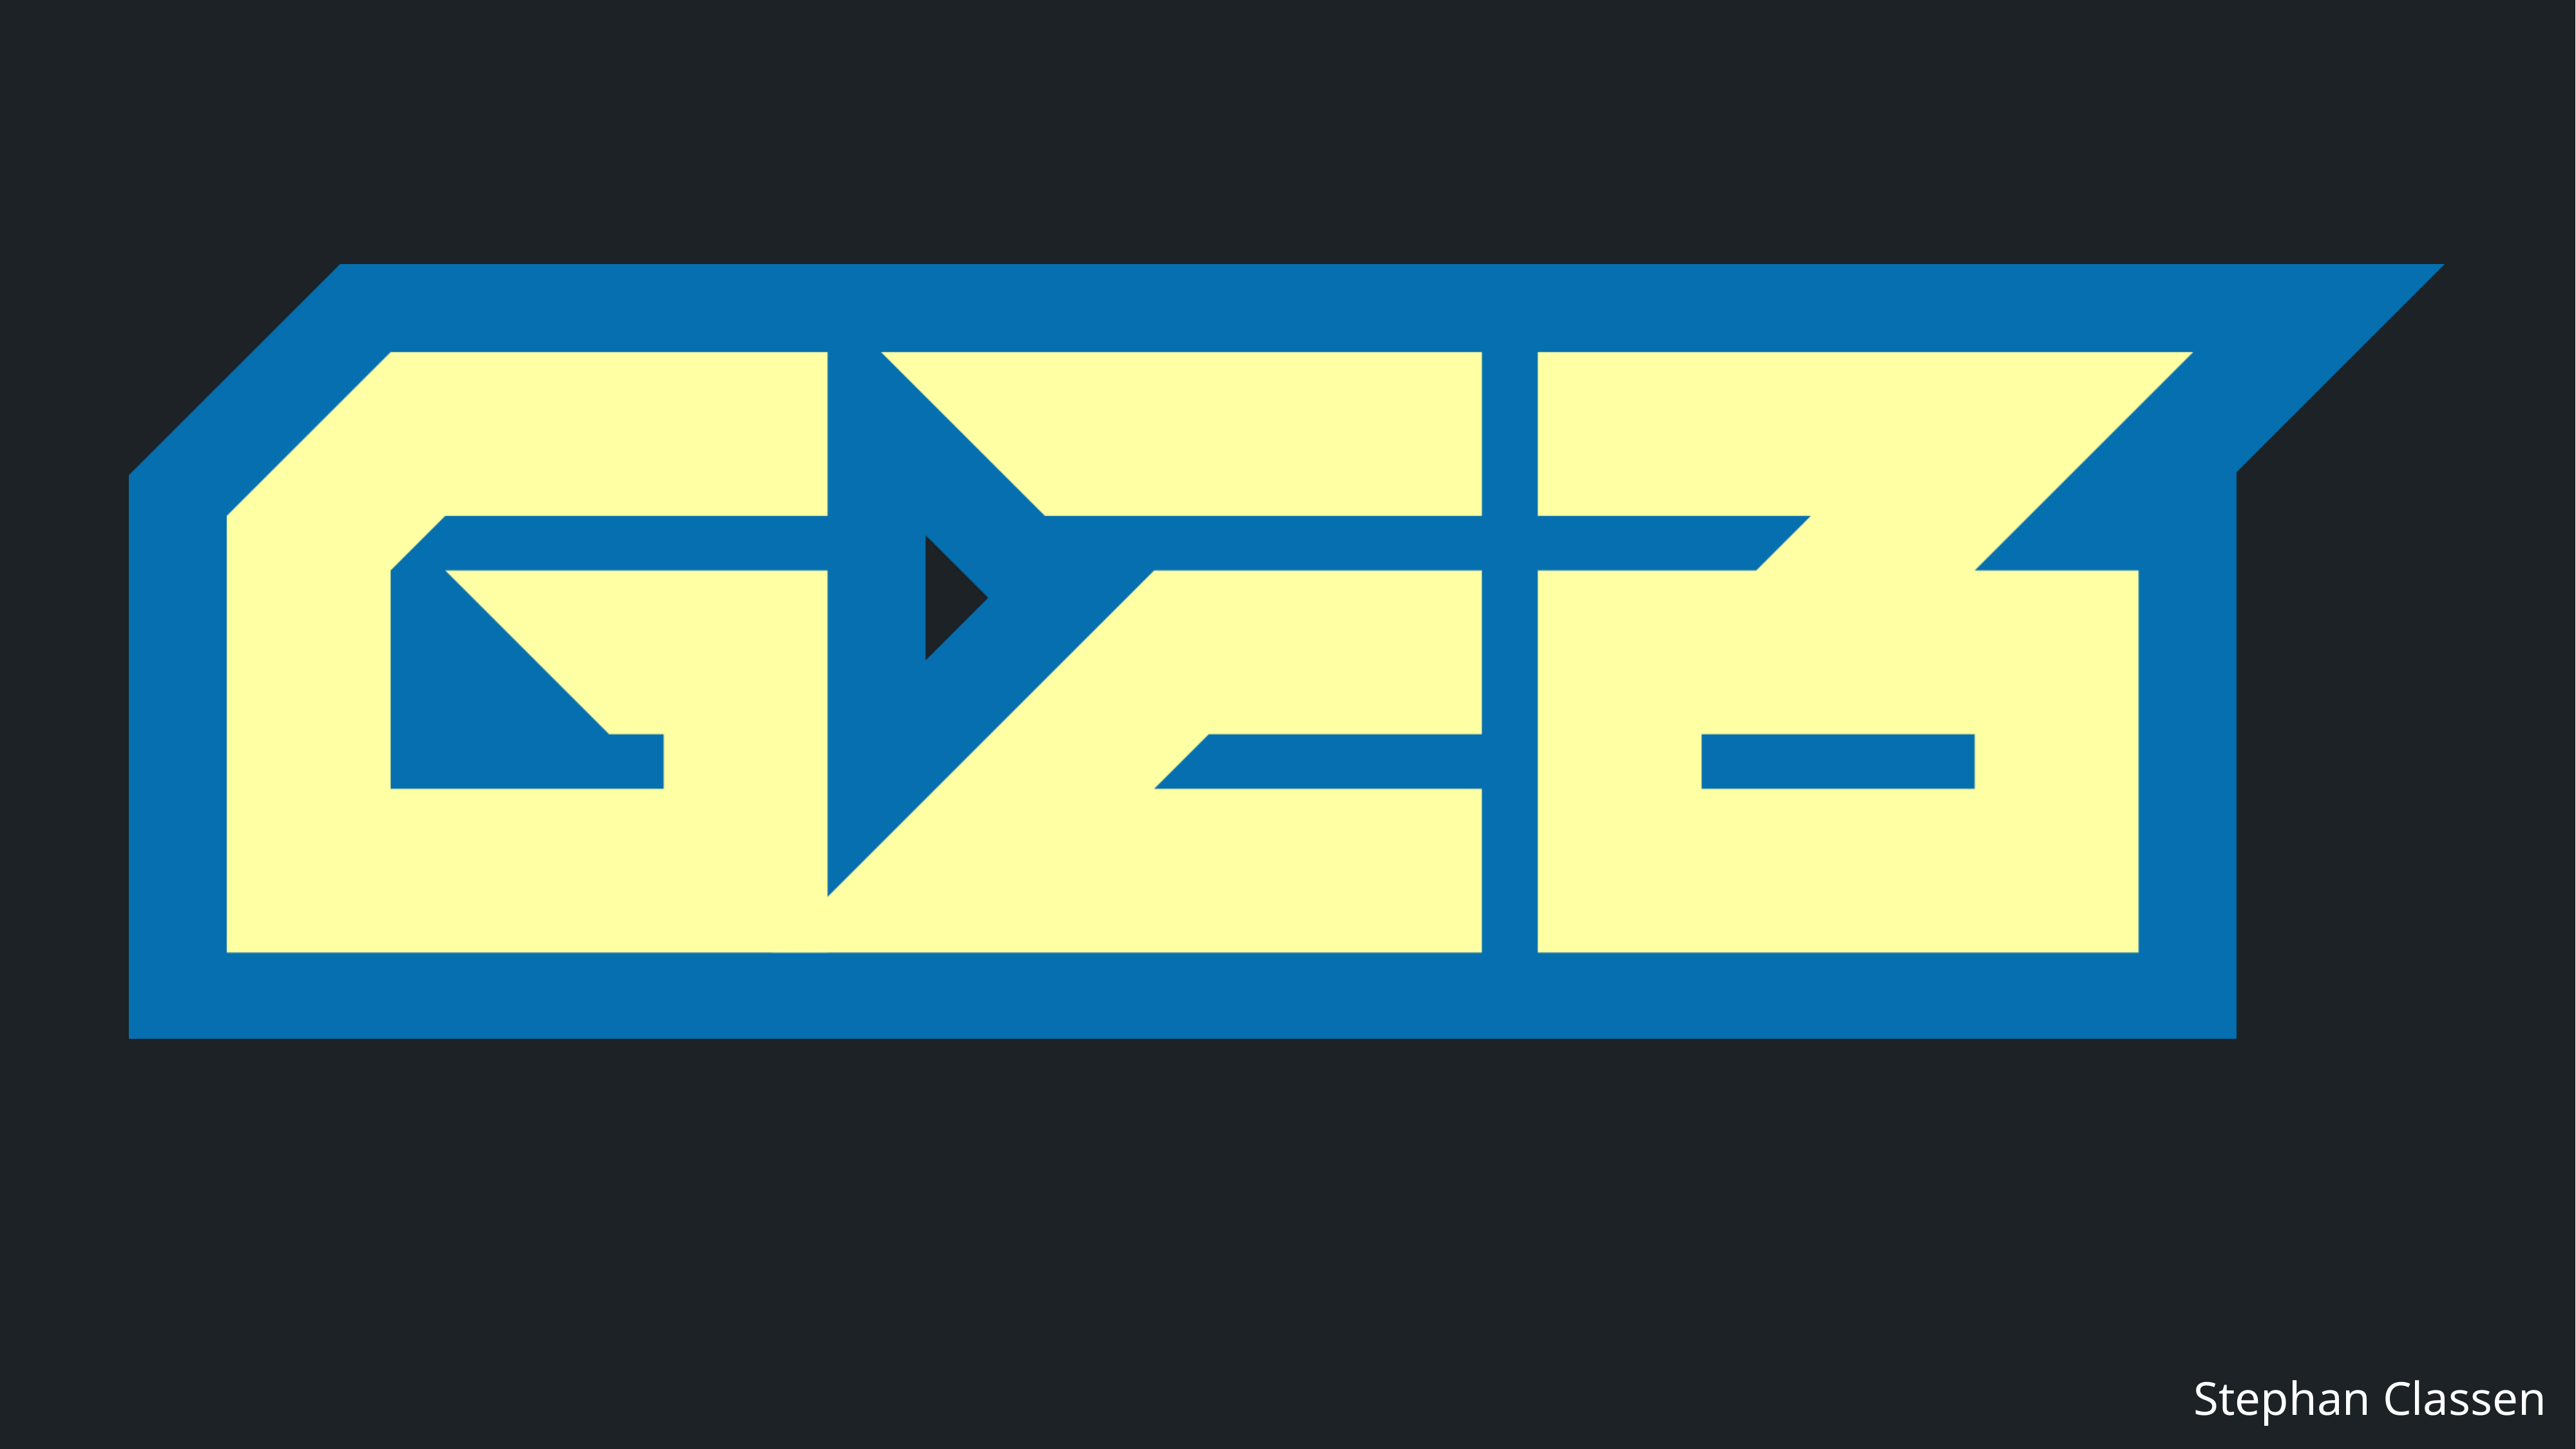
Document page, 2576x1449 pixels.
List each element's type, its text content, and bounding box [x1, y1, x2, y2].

text_box Stephan Classen [1795, 1361, 2557, 1434]
picture [129, 264, 2454, 1039]
